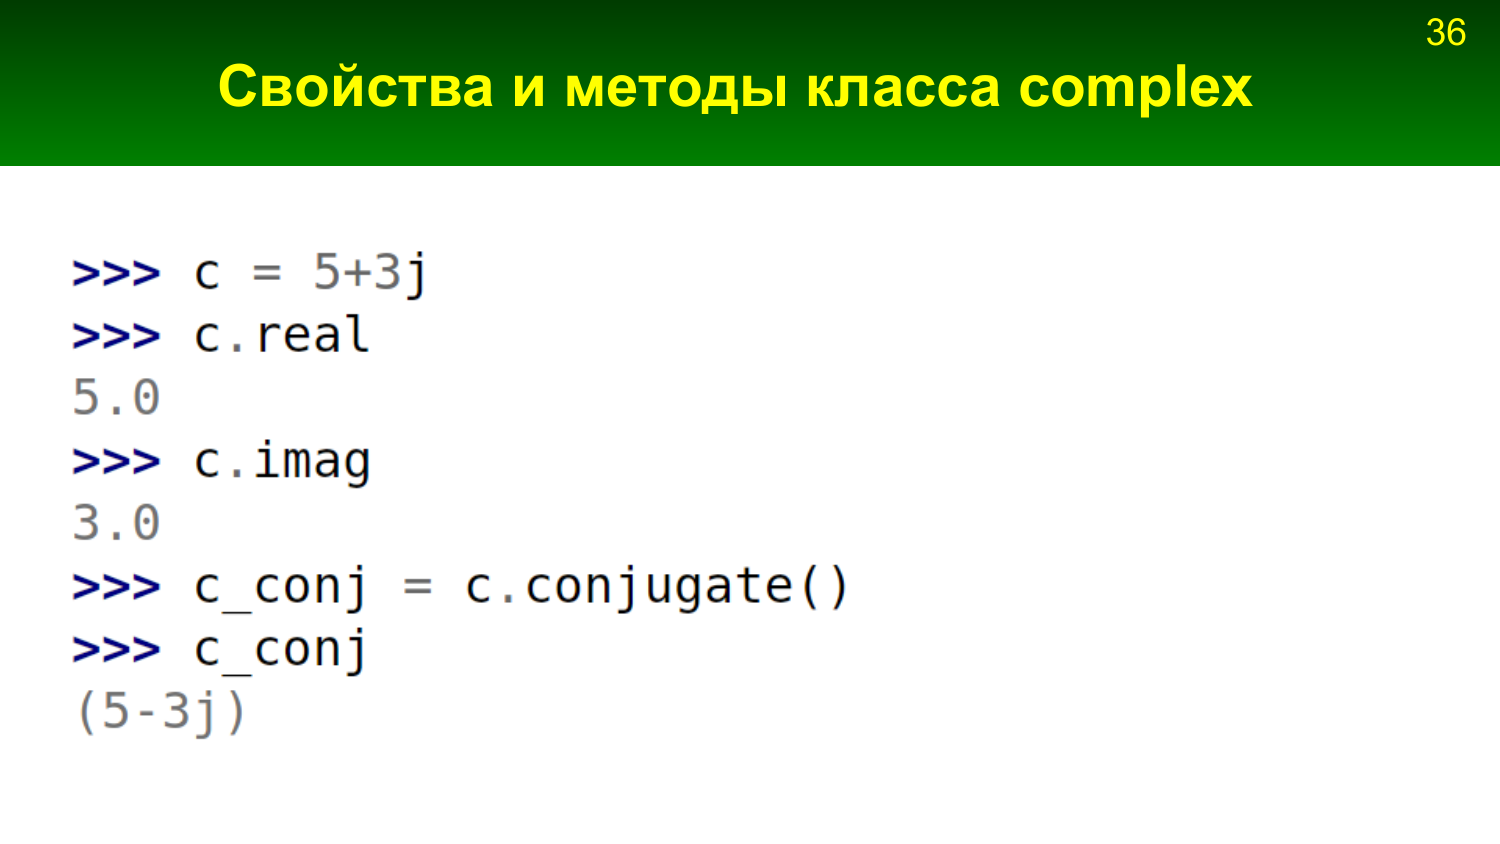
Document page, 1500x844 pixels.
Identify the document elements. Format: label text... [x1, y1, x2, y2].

picture [59, 247, 855, 758]
title Свойства и методы класса complex [47, 11, 1426, 154]
